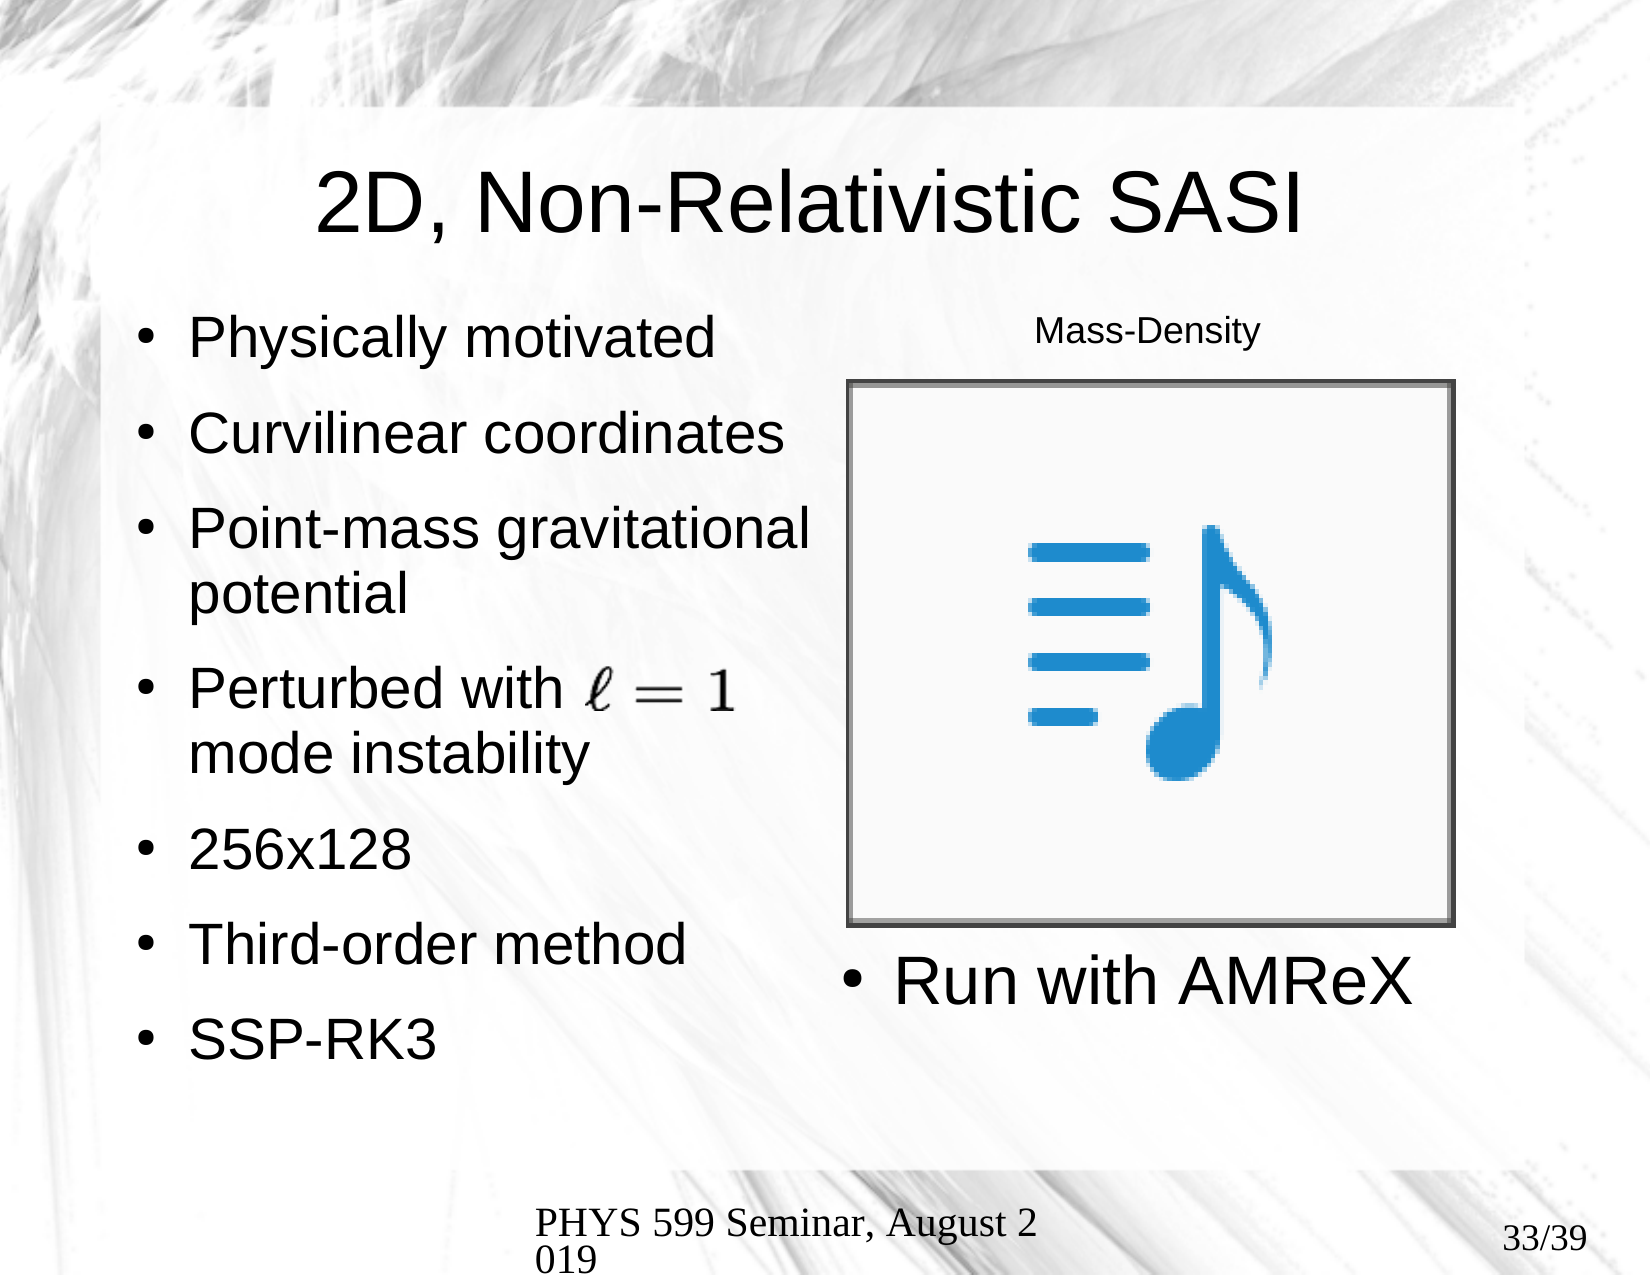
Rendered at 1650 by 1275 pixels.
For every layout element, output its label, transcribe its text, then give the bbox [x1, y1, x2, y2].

text_box Mass-Density [855, 302, 1441, 360]
title 2D, Non-Relativistic SASI [117, 115, 1503, 288]
text_box [844, 378, 1457, 929]
list Run with AMReX [822, 942, 1531, 1153]
picture [0, 0, 1650, 1275]
list Physically motivated Curvilinear coordinates Point-mass gravitational potential Perturbed with mode instability 256x128 Third-order method SSP-RK3 [117, 305, 826, 1146]
